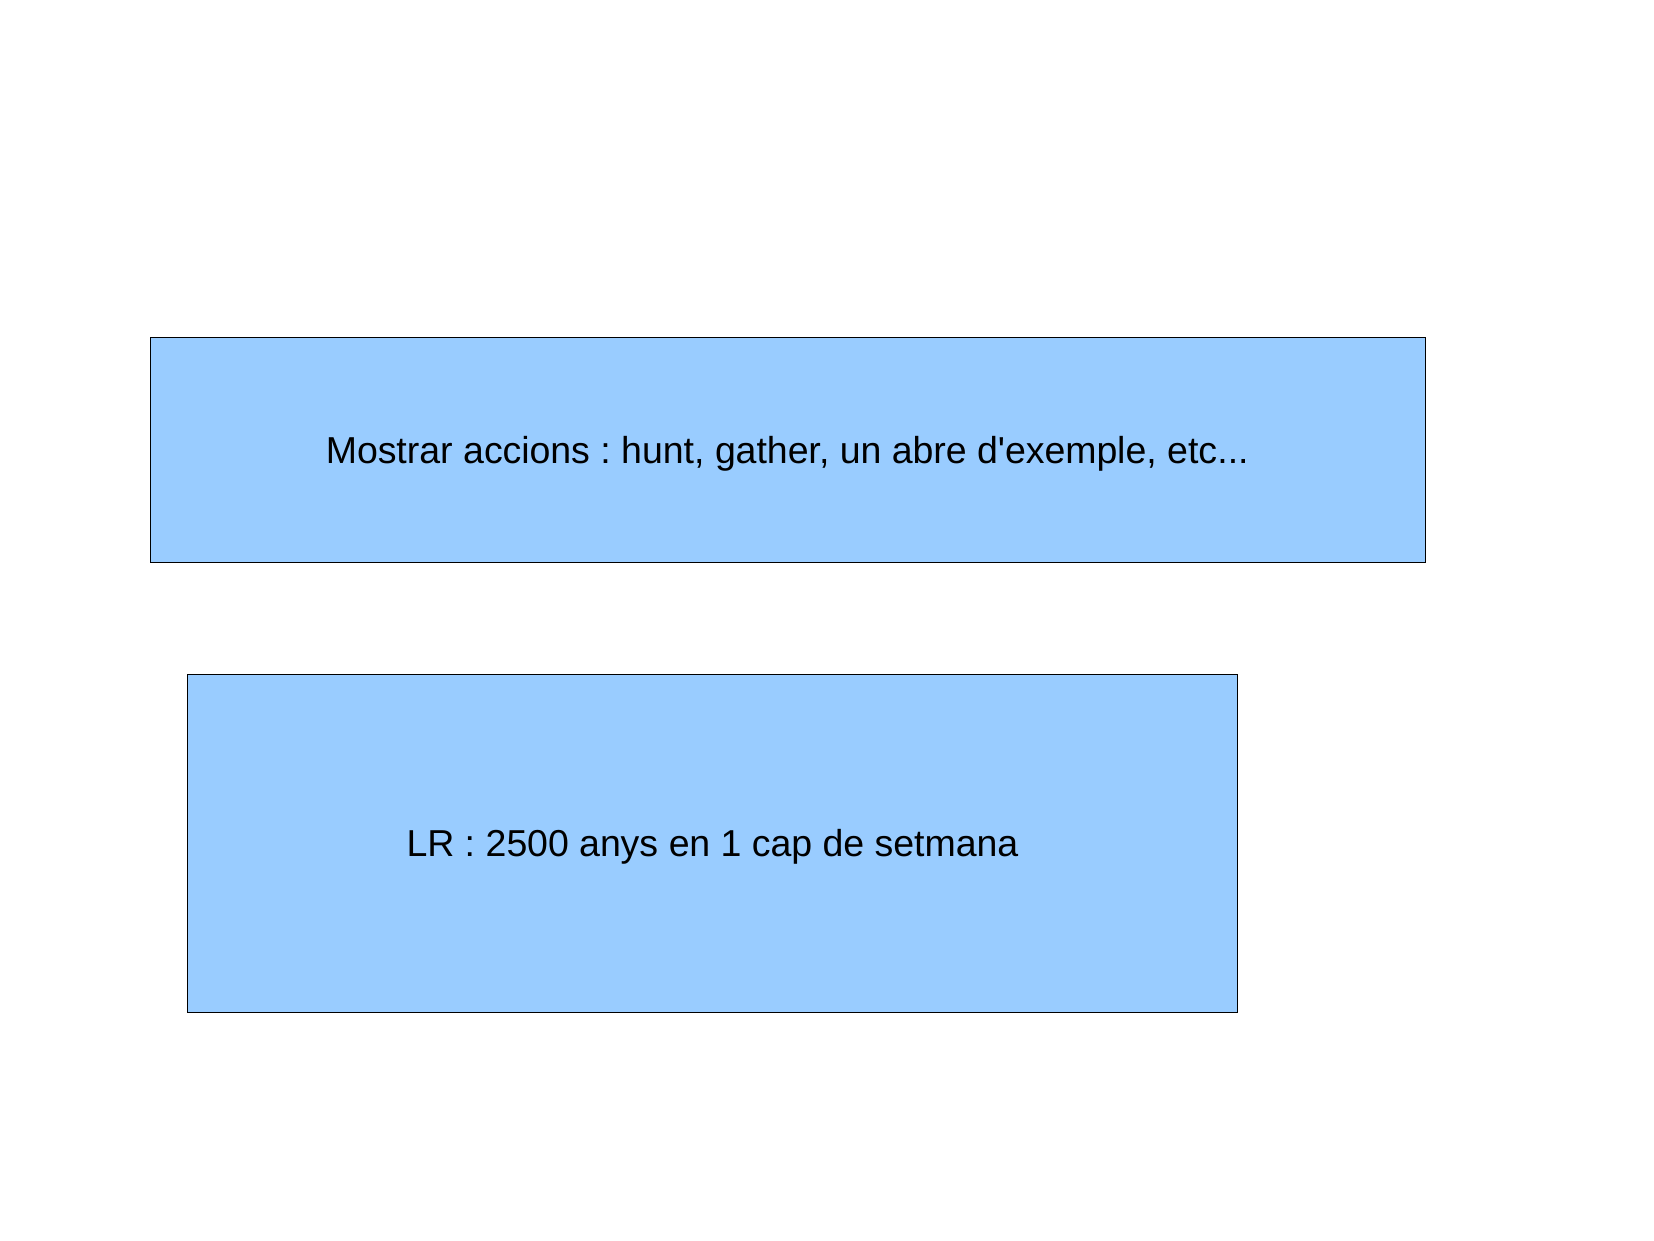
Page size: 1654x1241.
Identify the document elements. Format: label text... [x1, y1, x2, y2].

text_box Mostrar accions : hunt, gather, un abre d'exemple, etc... [150, 337, 1426, 563]
text_box LR : 2500 anys en 1 cap de setmana [187, 674, 1238, 1013]
